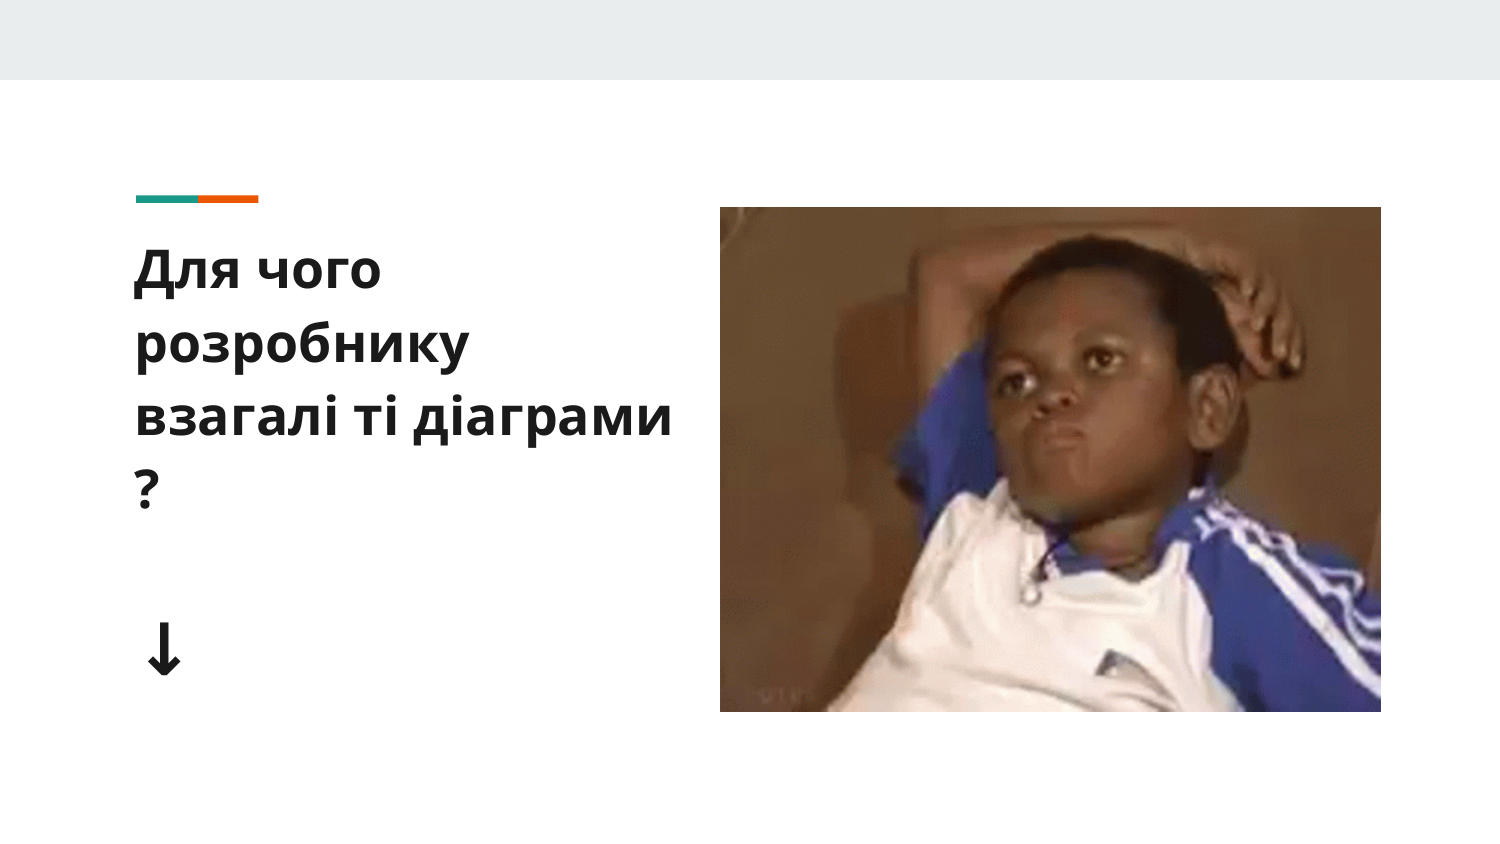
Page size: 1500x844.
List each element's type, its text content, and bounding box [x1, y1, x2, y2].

picture [720, 207, 1381, 712]
title Для чого розробнику взагалі ті діаграми ? ↓ [119, 216, 704, 712]
